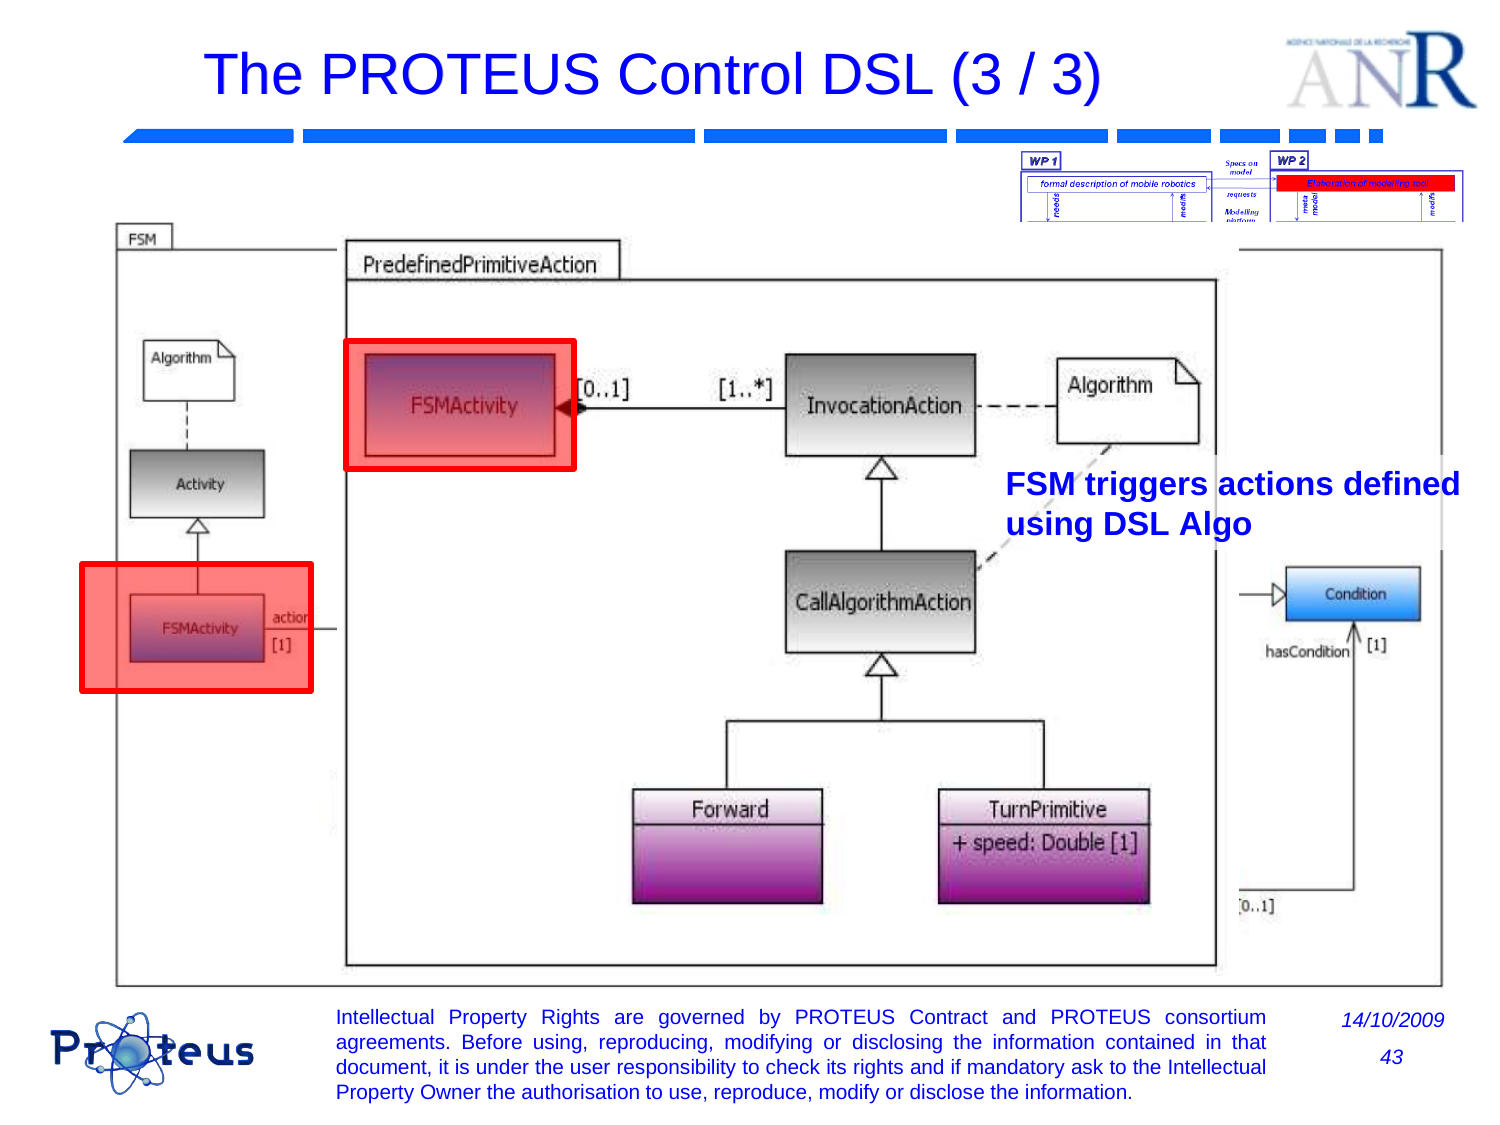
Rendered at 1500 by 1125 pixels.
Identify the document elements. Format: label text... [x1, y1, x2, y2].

picture [1281, 27, 1484, 115]
picture [35, 150, 1473, 1101]
text_box [345, 341, 574, 469]
title The PROTEUS Control DSL (3 / 3) [23, 11, 1264, 130]
text_box [82, 563, 311, 692]
text_box FSM triggers actions defined using DSL Algo [990, 454, 1489, 551]
